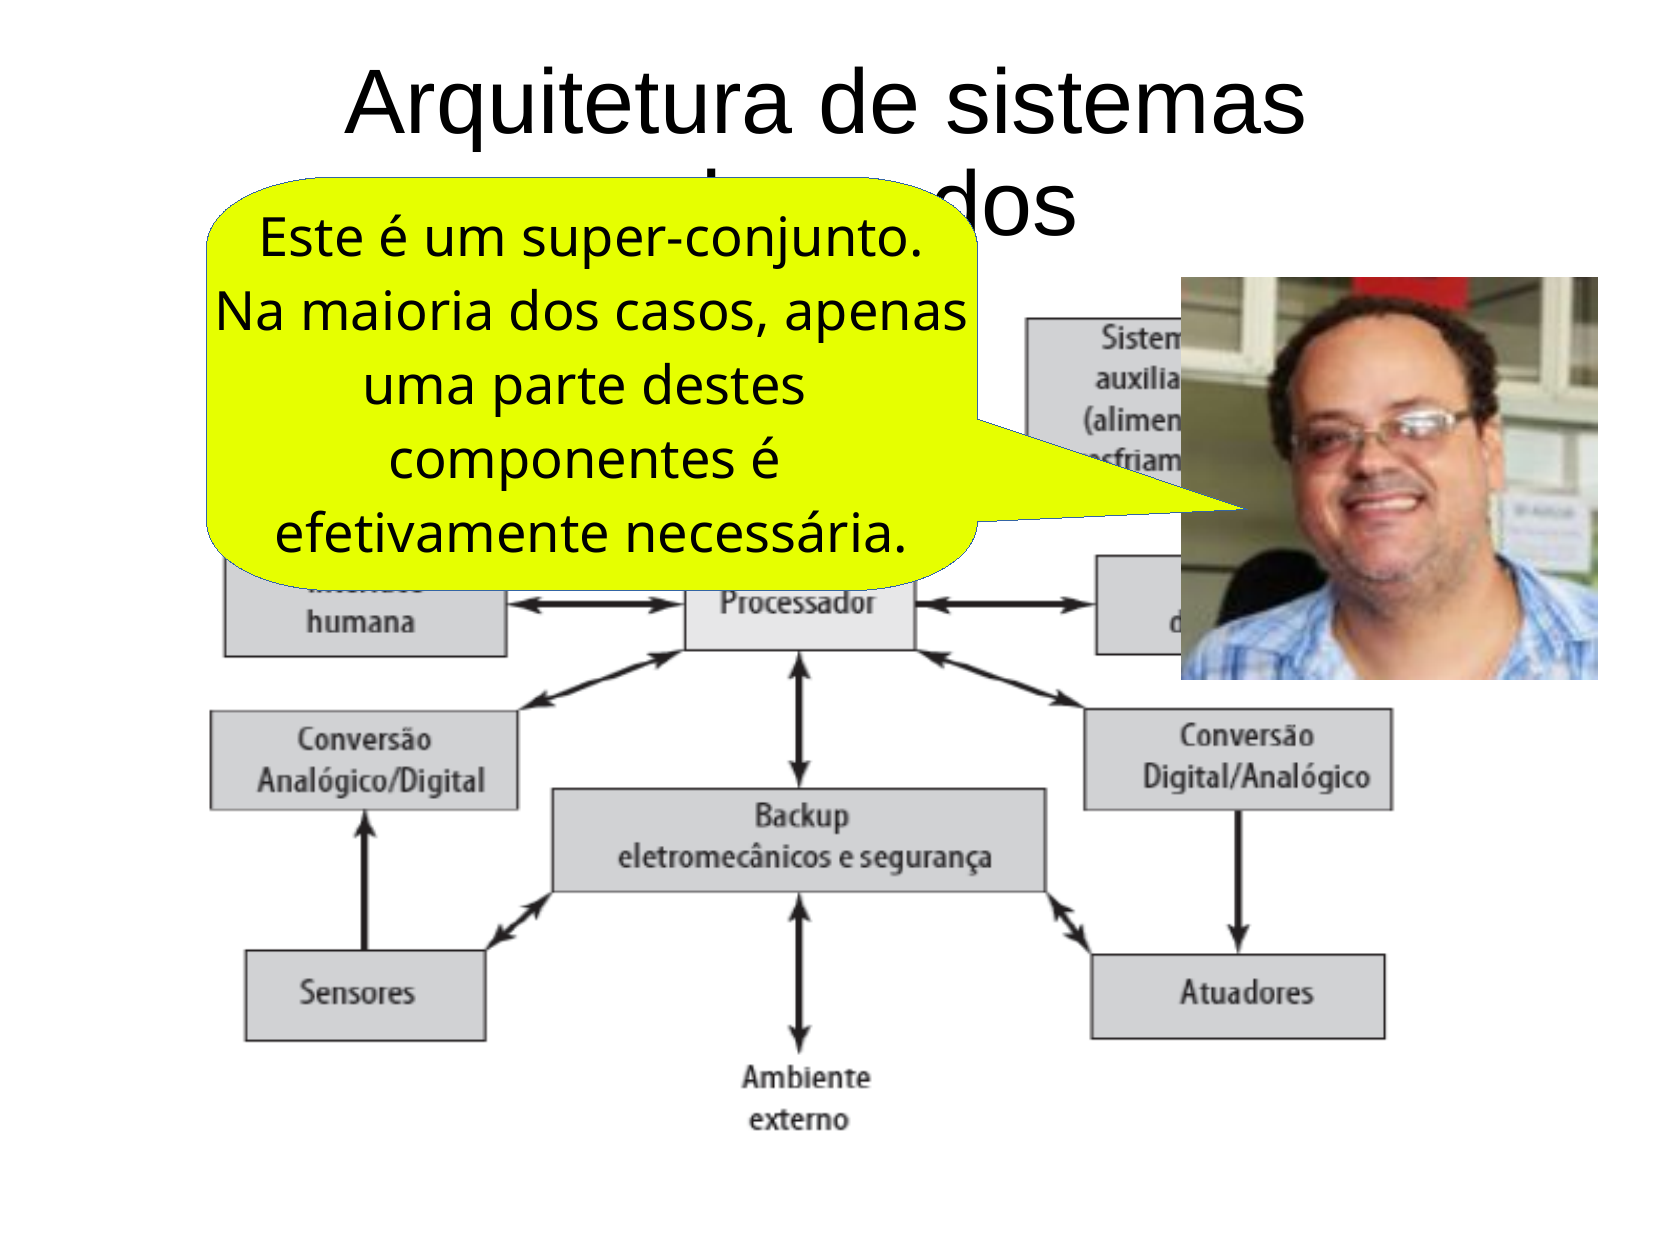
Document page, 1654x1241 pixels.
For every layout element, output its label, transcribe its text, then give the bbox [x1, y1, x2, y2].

text_box Este é um super-conjunto. Na maioria dos casos, apenas uma parte destes componentes é efetivamente necessária. [206, 177, 1248, 591]
picture [206, 277, 1598, 1142]
title Arquitetura de sistemas embarcados [82, 49, 1571, 257]
